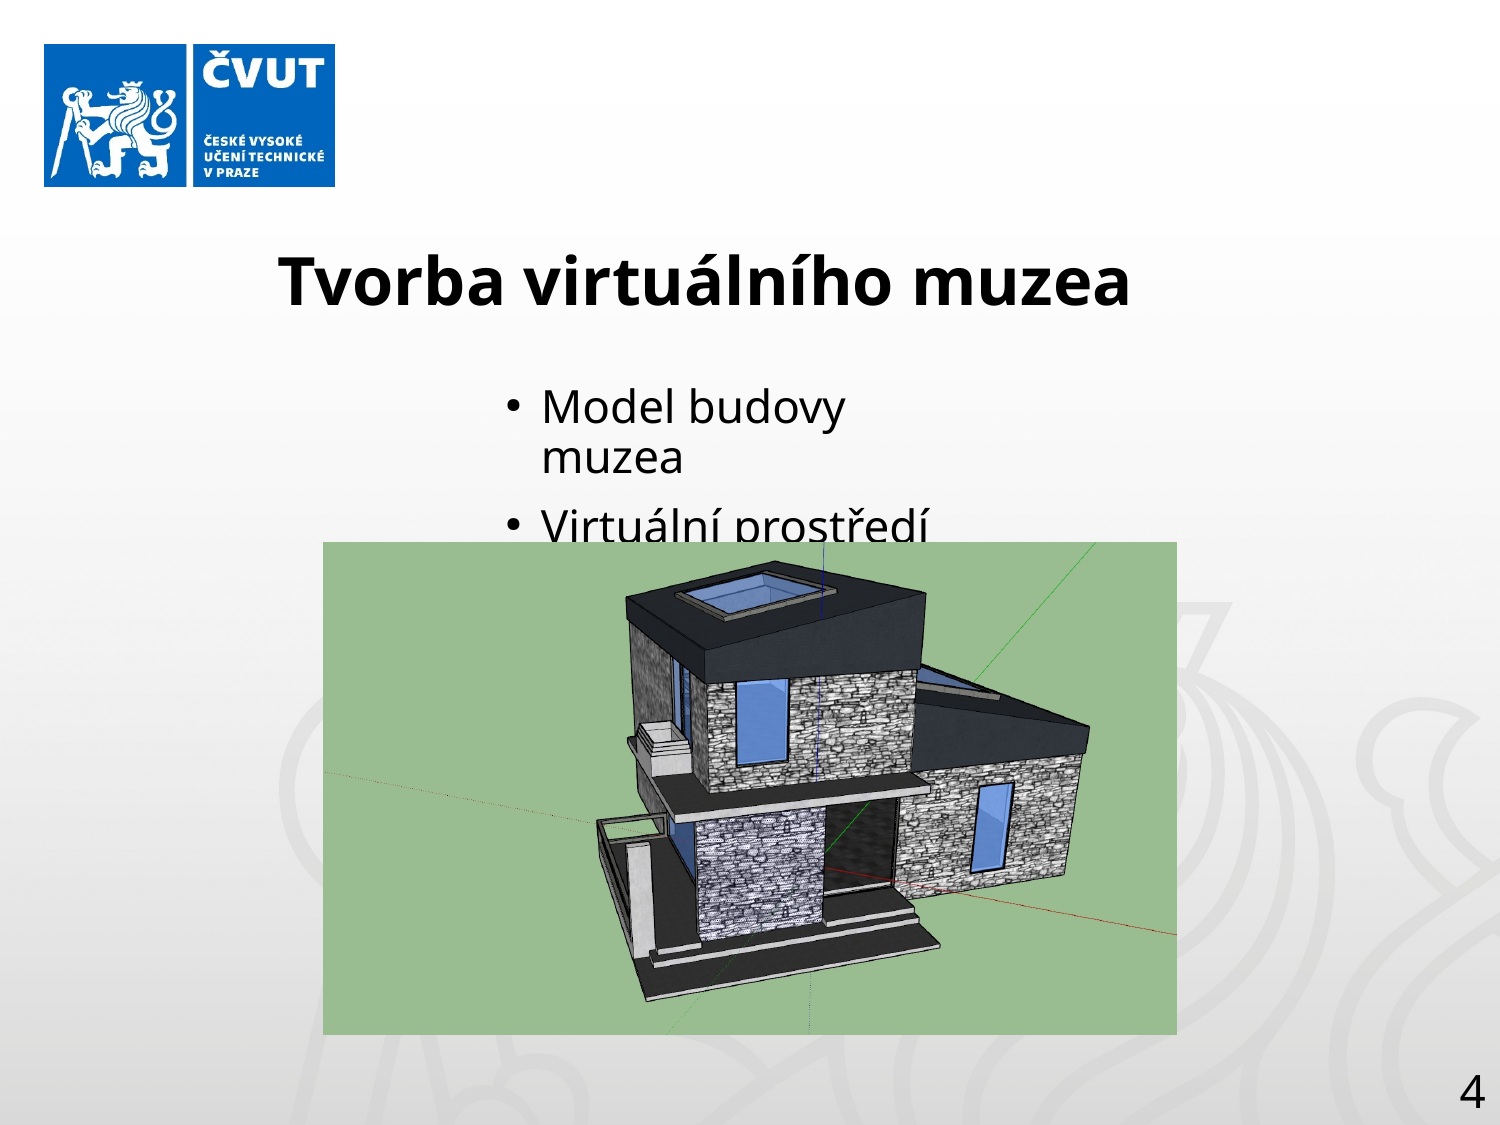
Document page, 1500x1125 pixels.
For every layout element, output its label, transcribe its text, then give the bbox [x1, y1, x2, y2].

subtitle Model budovy muzea Virtuální prostředí [505, 384, 991, 511]
title Tvorba virtuálního muzea [262, 239, 1238, 330]
text_box 4 [1444, 1055, 1500, 1125]
picture [0, 0, 1500, 1125]
